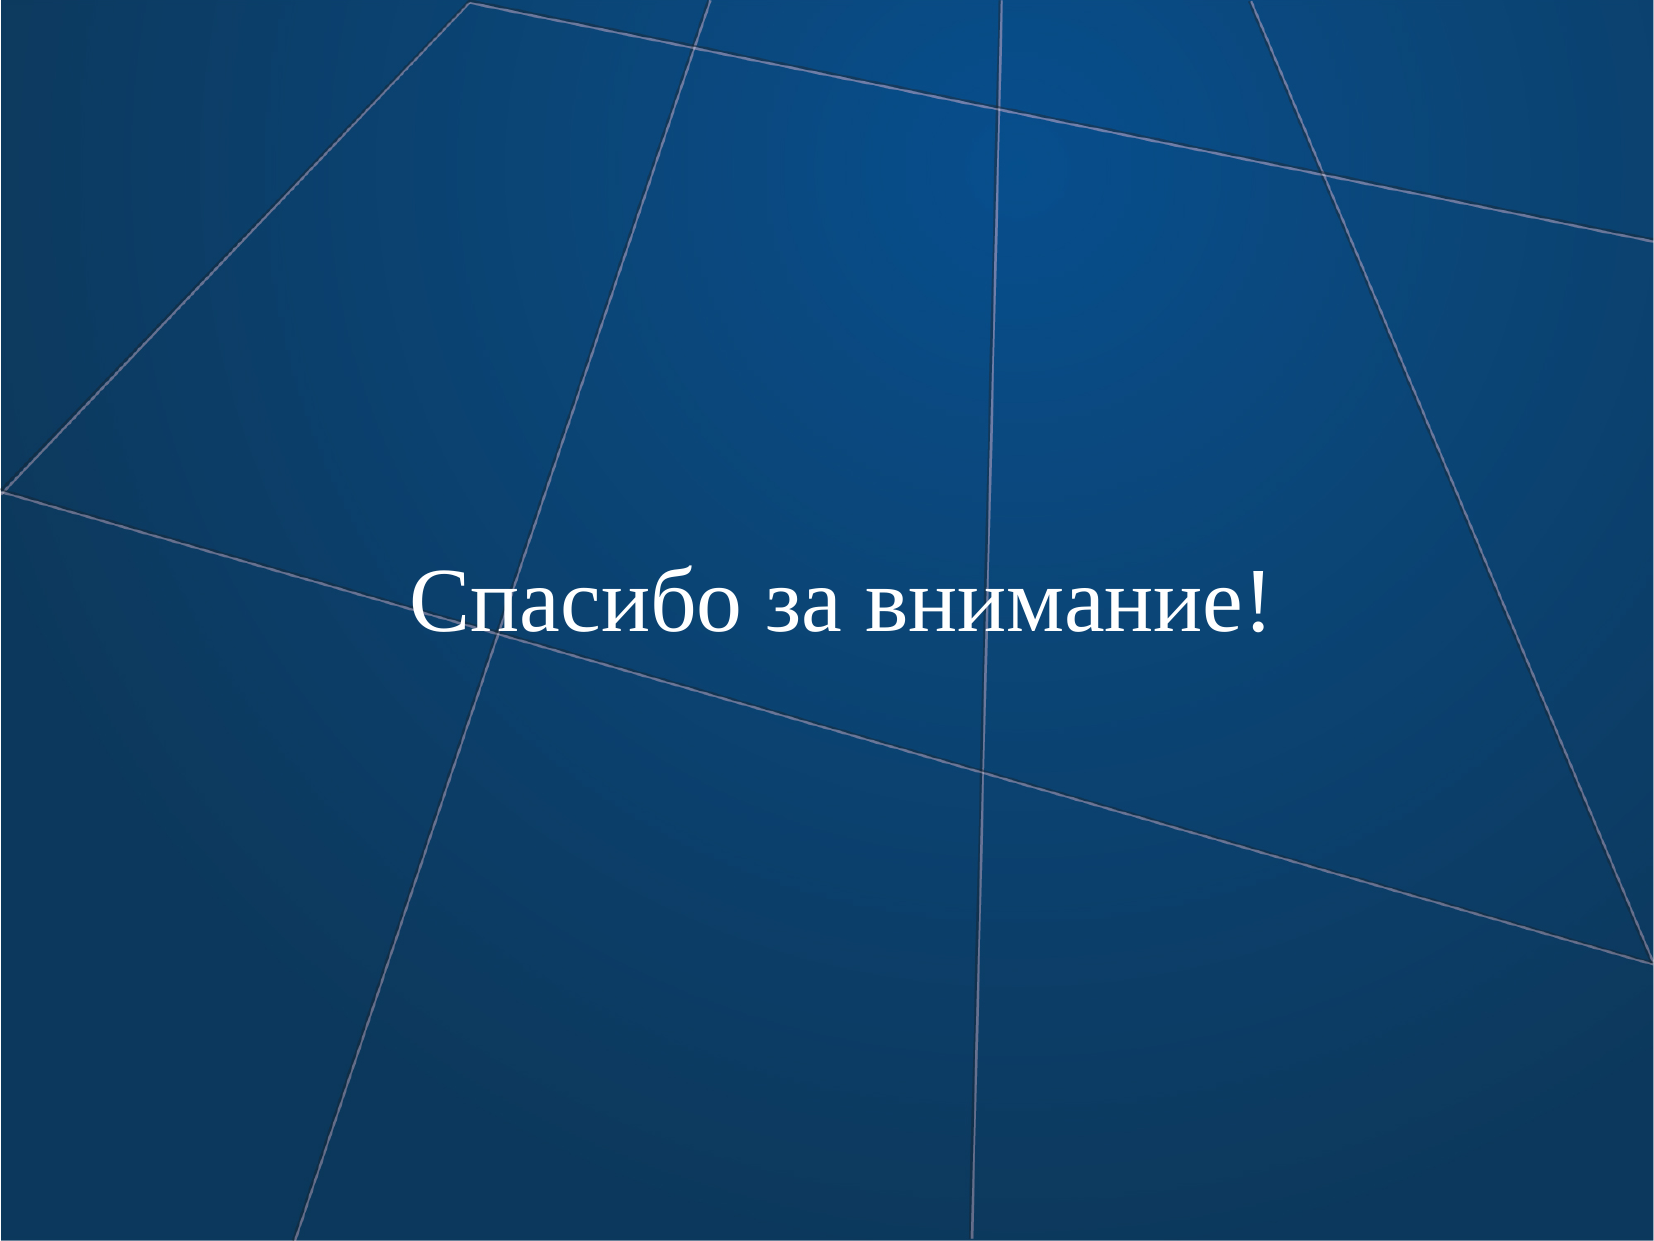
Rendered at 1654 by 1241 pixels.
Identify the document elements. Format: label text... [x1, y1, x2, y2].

picture [0, 0, 1654, 1241]
title Спасибо за внимание! [375, 525, 1276, 676]
